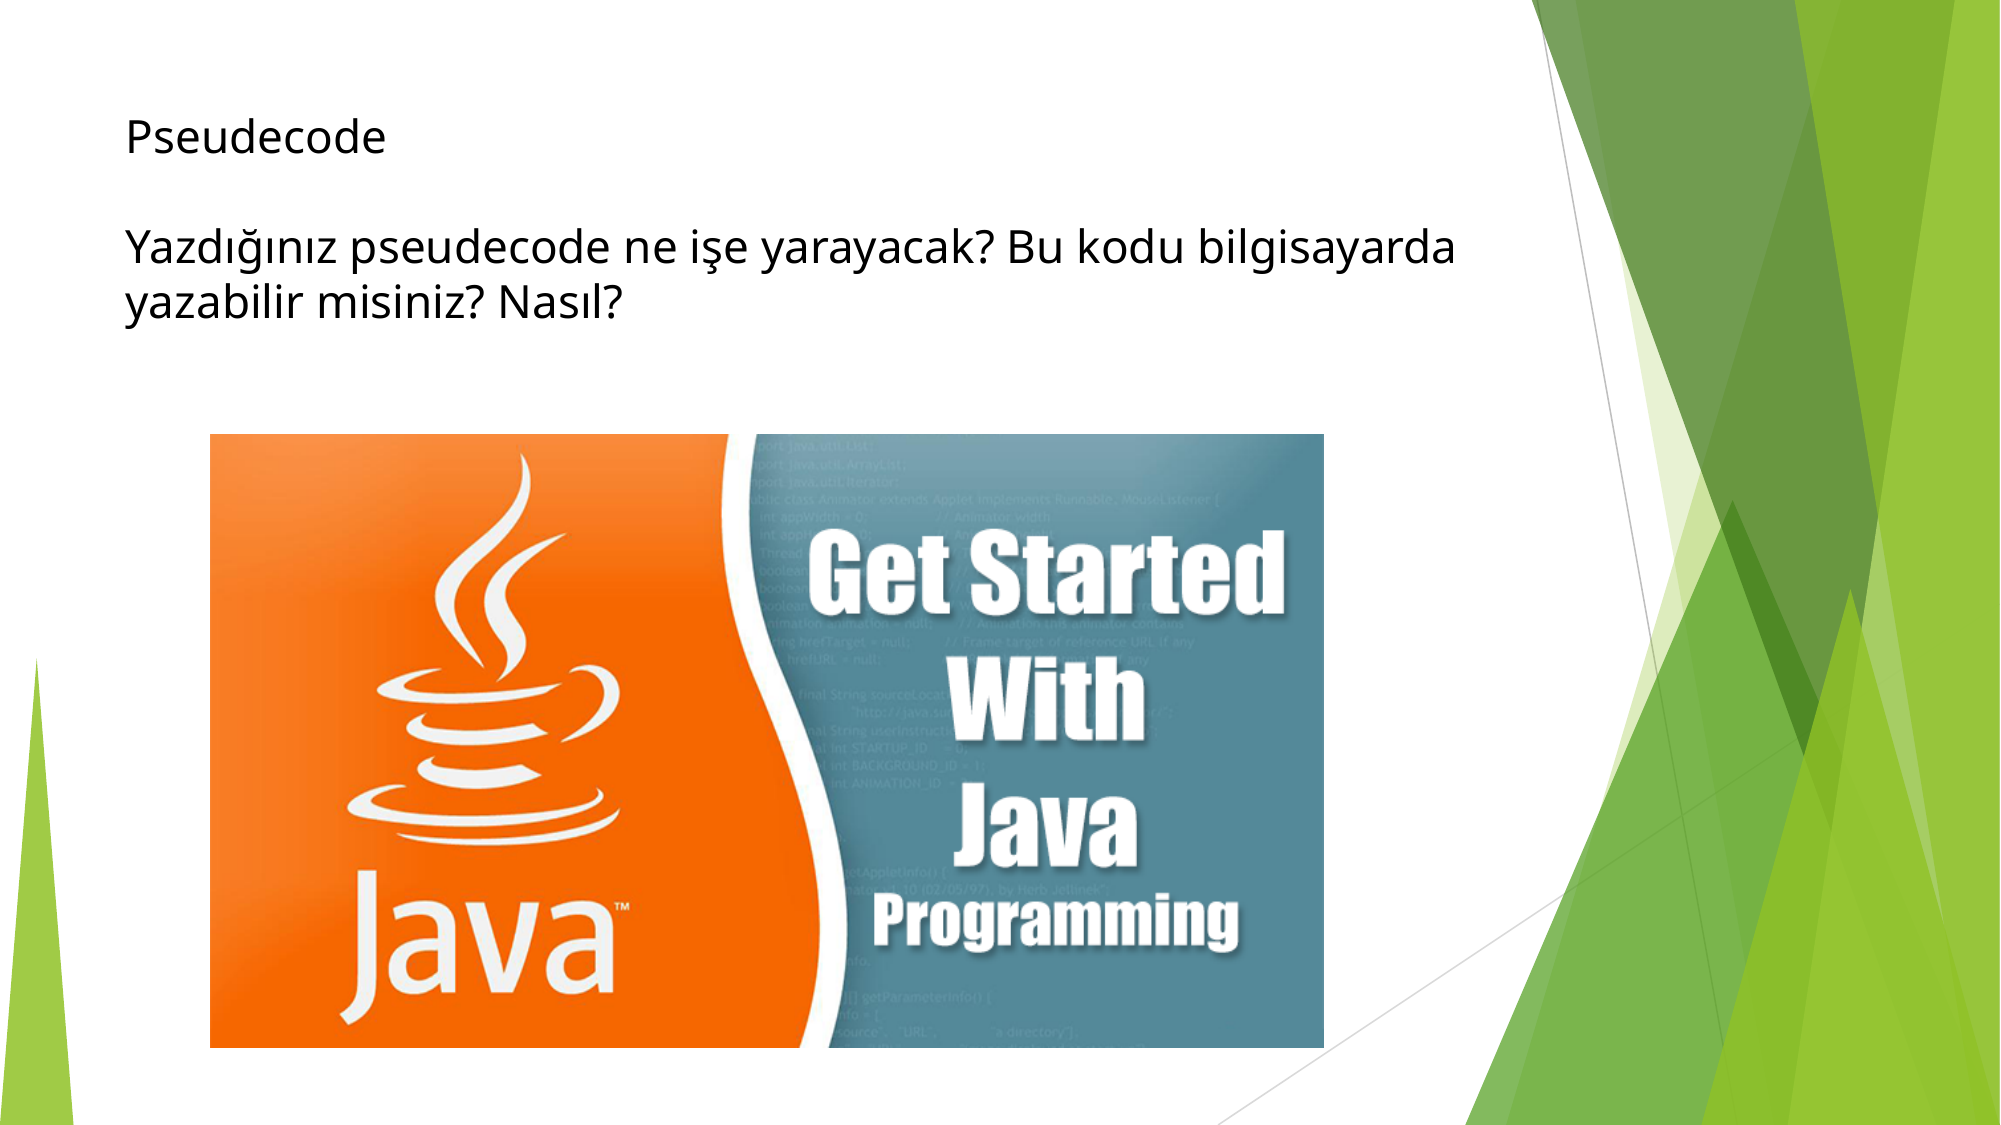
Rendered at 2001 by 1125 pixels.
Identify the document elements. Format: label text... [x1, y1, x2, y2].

picture [210, 434, 1324, 1048]
title Pseudecode Yazdığınız pseudecode ne işe yarayacak? Bu kodu bilgisayarda yazabilir misiniz? Nasıl? [111, 99, 1522, 317]
